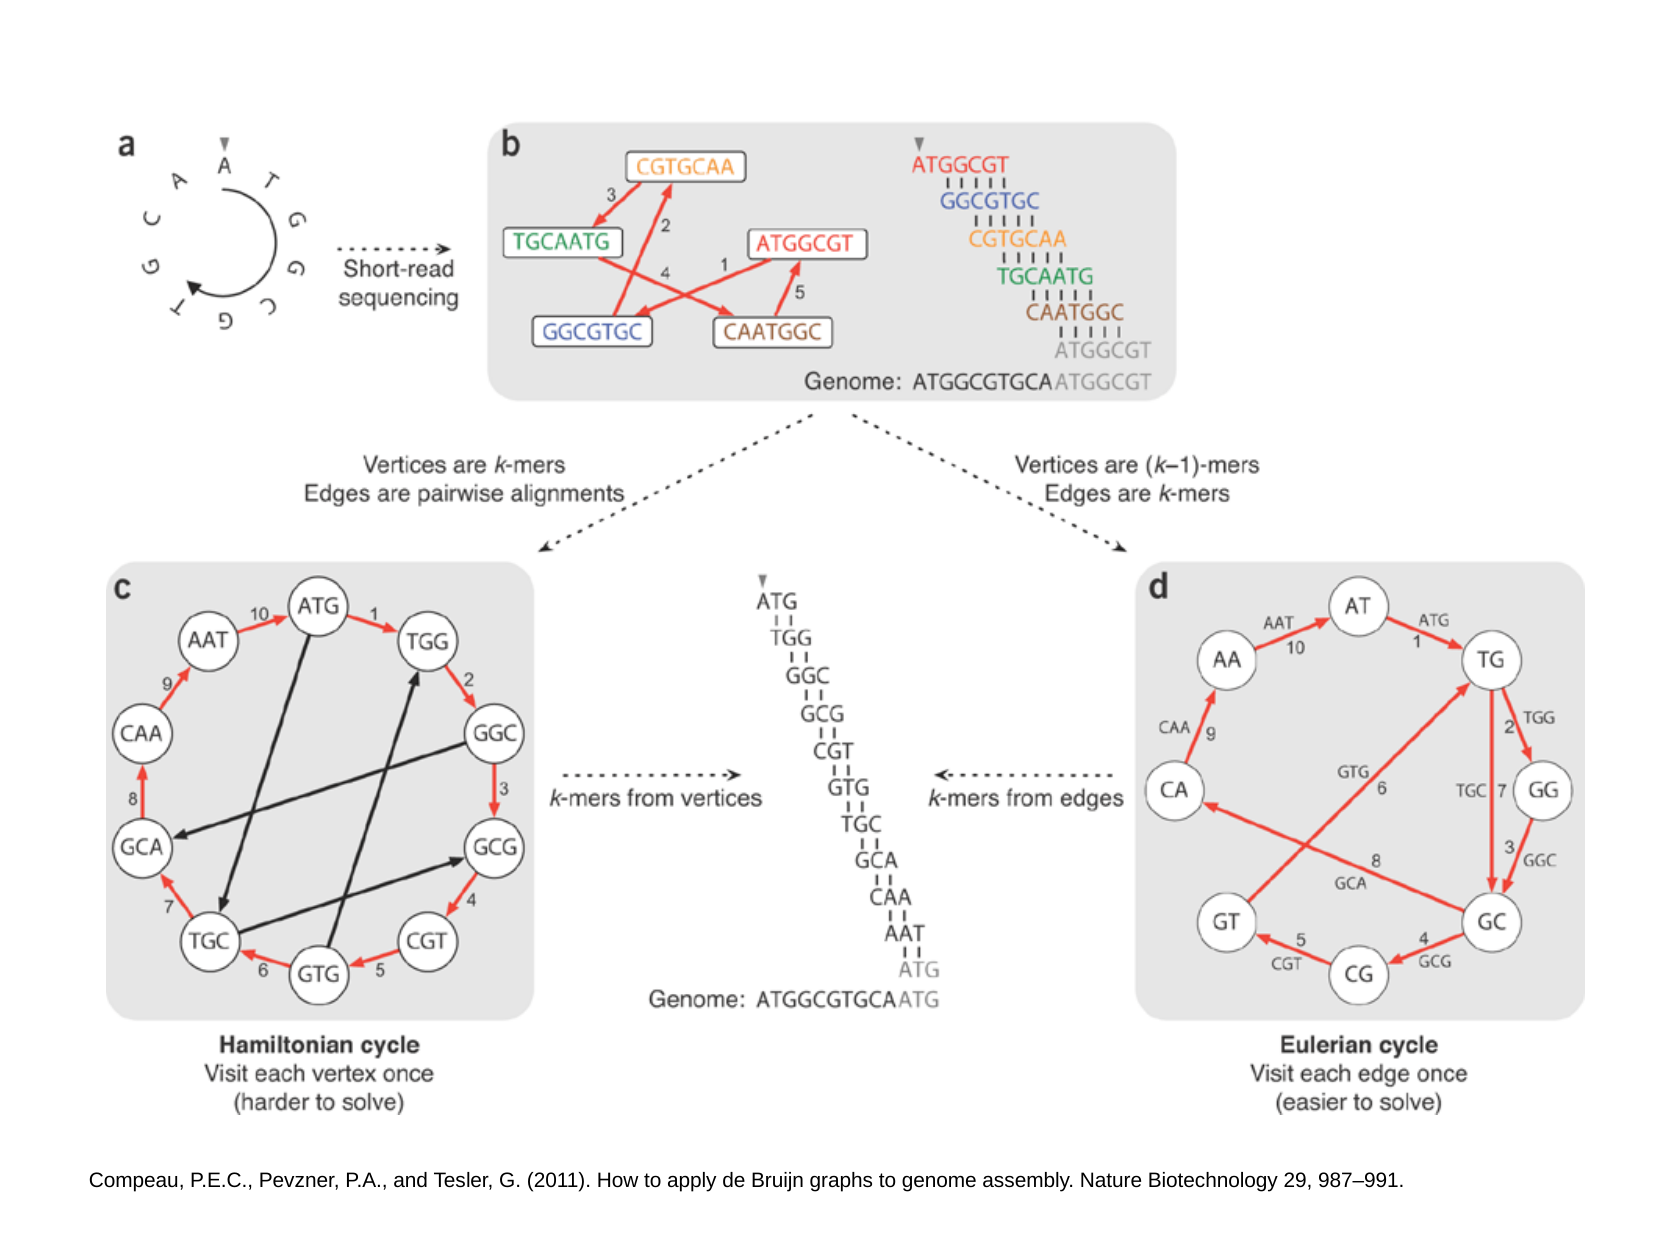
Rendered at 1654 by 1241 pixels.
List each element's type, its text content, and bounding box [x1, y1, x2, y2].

picture [106, 119, 1585, 1115]
text_box Compeau, P.E.C., Pevzner, P.A., and Tesler, G. (2011). How to apply de Bruijn graphs to genome assembly. Nature Biotechnology 29, 987–991. [74, 1161, 1426, 1201]
